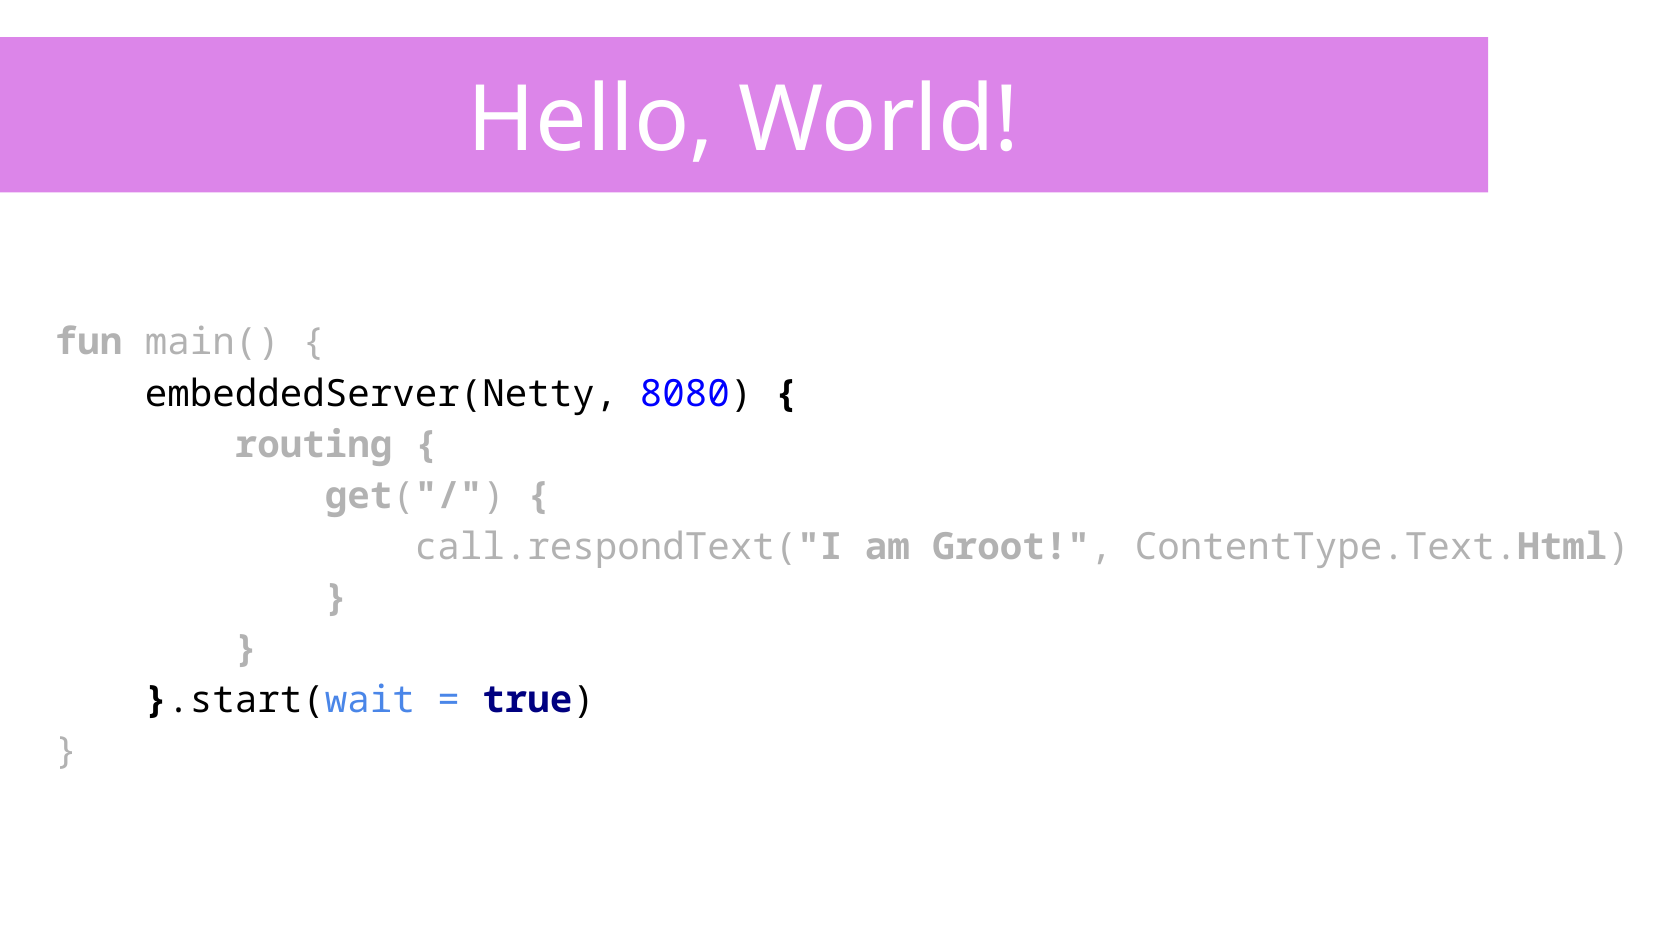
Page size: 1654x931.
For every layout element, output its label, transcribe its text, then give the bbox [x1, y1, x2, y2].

title Hello, World! [0, 37, 1489, 193]
text_box fun main() { embeddedServer(Netty, 8080) { routing { get("/") { call.respondText("I am Groot!", ContentType.Text.Html) } } }.start(wait = true) } [40, 307, 1645, 728]
